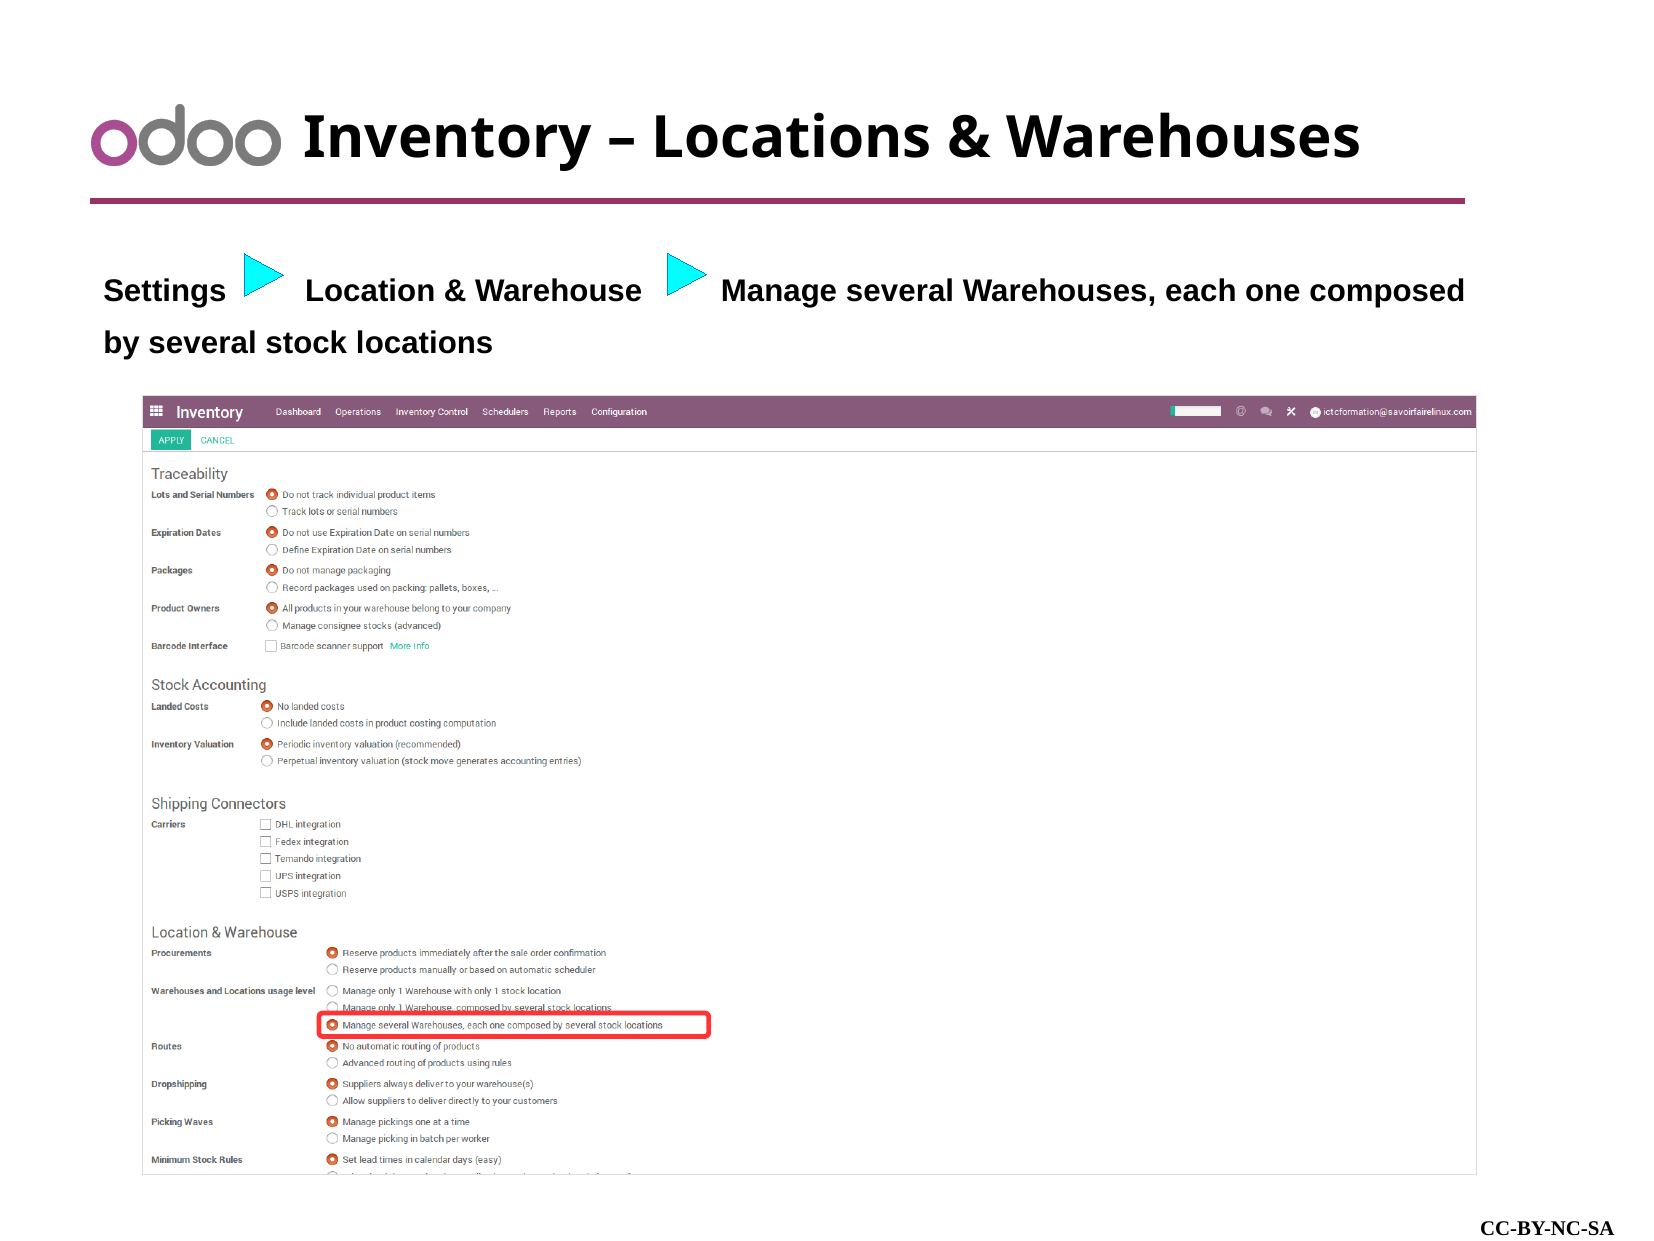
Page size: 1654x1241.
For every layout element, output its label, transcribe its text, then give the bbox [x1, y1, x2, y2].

picture [91, 104, 281, 166]
text_box [318, 1012, 709, 1037]
text_box [244, 253, 284, 297]
title Inventory – Locations & Warehouses [303, 31, 1567, 239]
text_box [667, 253, 707, 296]
picture [142, 395, 1477, 1175]
text_box Settings Location & Warehouse Manage several Warehouses, each one composed by several stock locations [53, 248, 1495, 1138]
